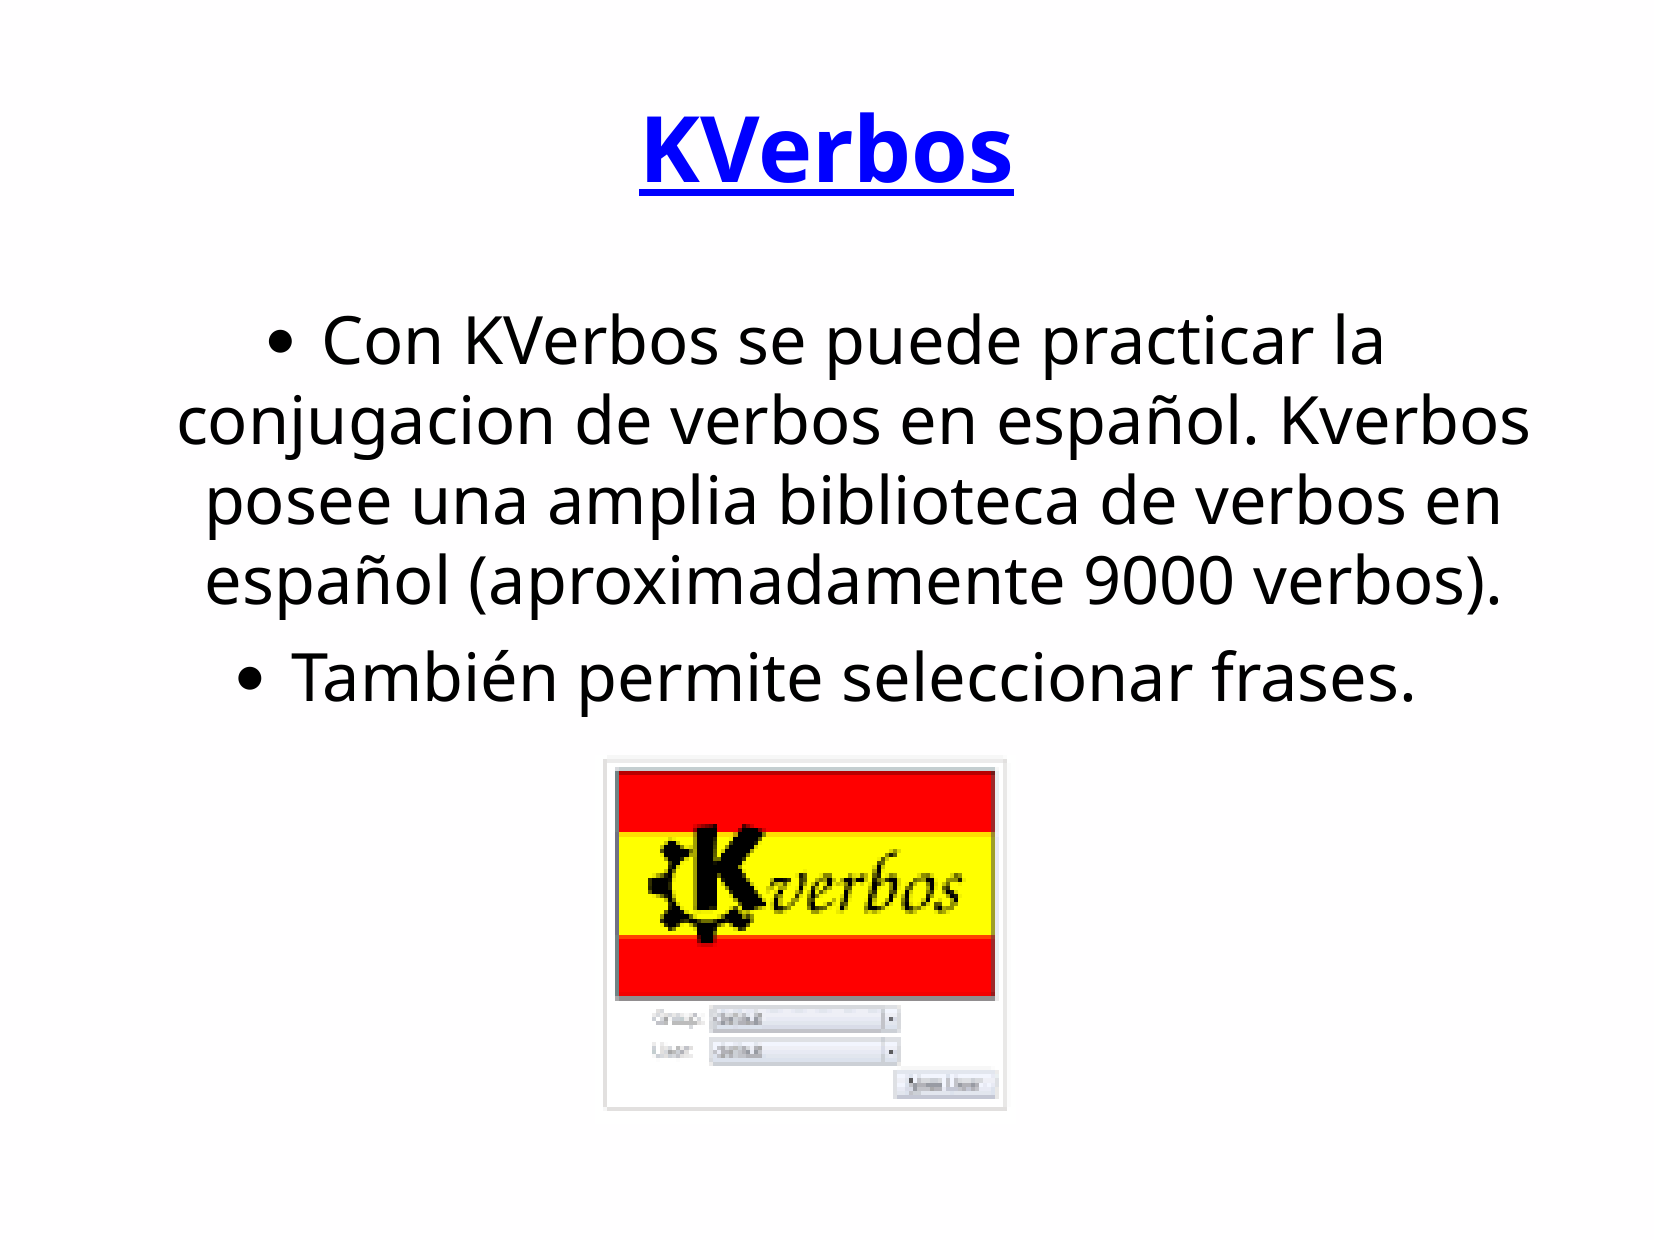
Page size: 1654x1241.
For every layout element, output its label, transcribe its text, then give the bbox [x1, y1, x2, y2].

list Con KVerbos se puede practicar la conjugacion de verbos en español. Kverbos posee una amplia biblioteca de verbos en español (aproximadamente 9000 verbos). También permite seleccionar frases. [82, 290, 1571, 1187]
title KVerbos [82, 49, 1571, 257]
picture [595, 755, 1016, 1124]
